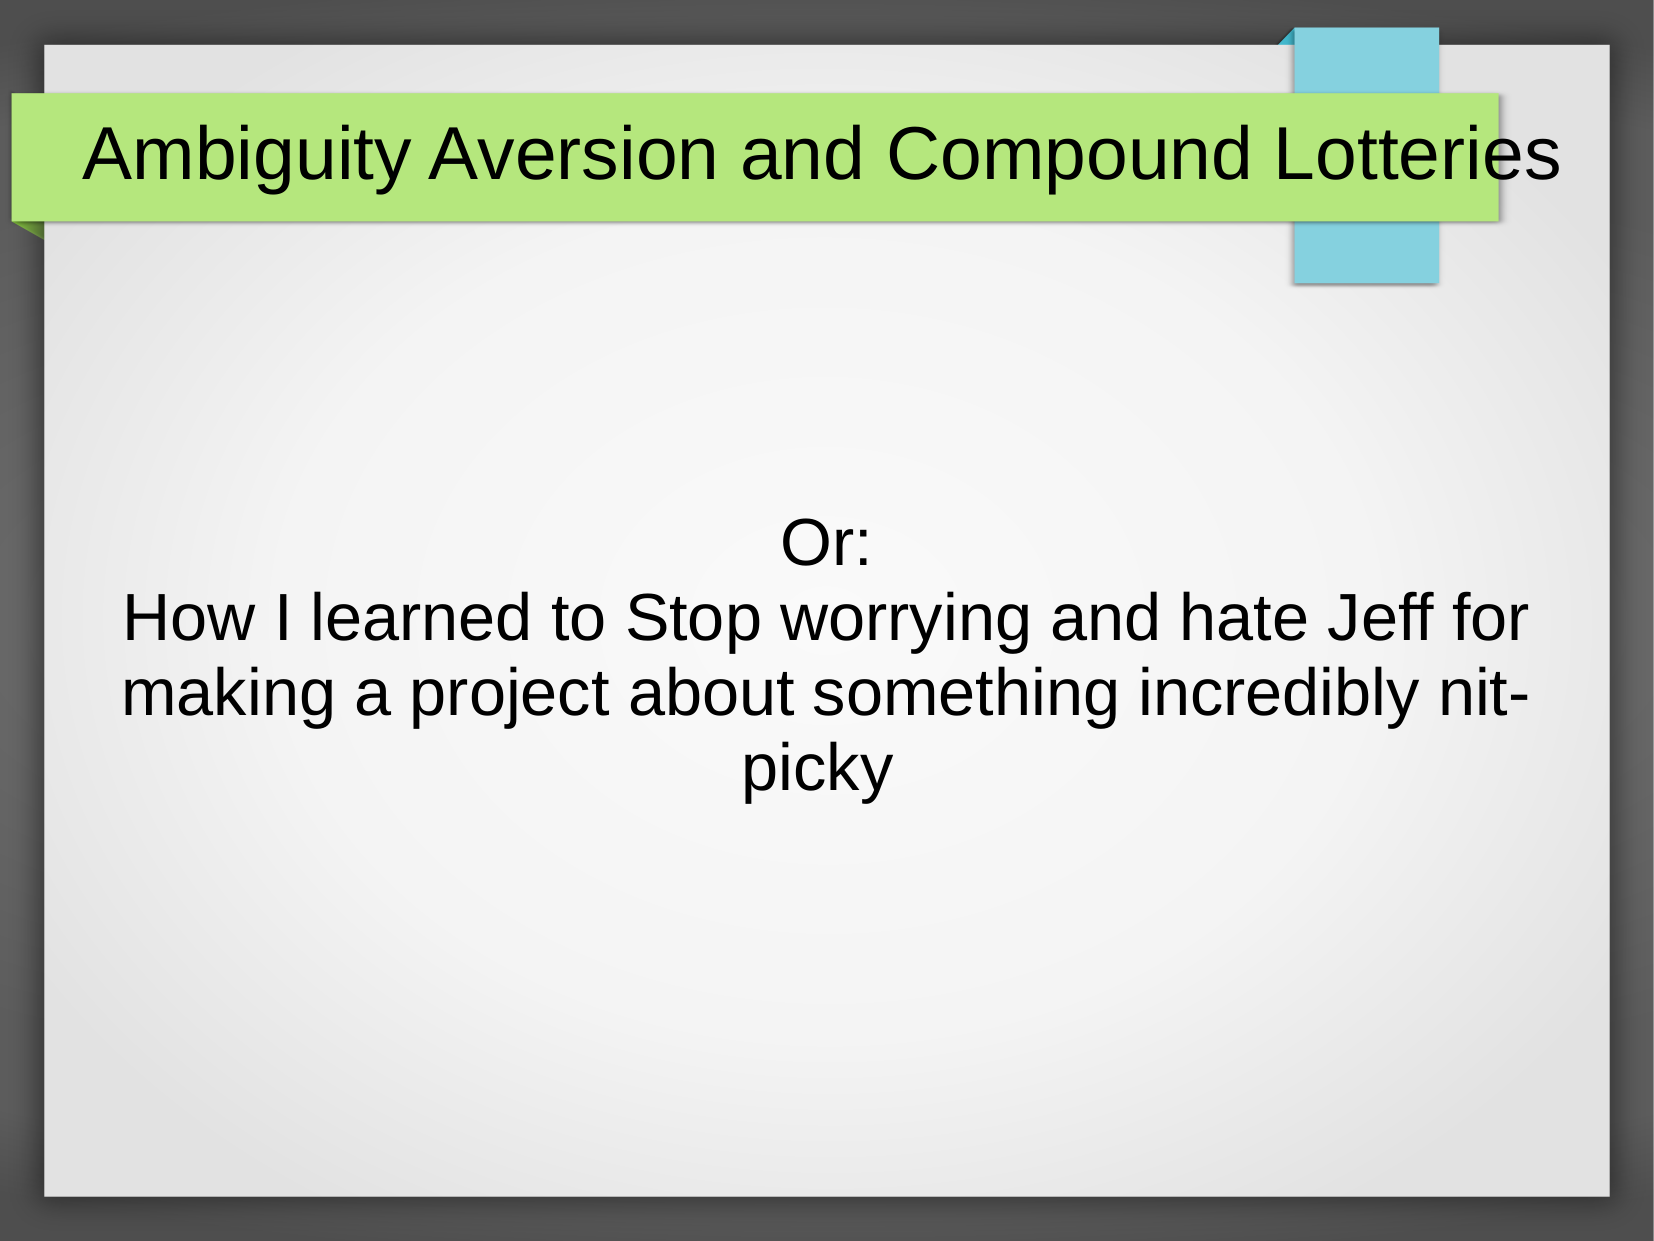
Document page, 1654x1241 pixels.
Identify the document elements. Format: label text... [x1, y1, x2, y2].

subtitle Or: How I learned to Stop worrying and hate Jeff for making a project about something incredibly nit-picky [82, 295, 1571, 1015]
title Ambiguity Aversion and Compound Lotteries [82, 69, 1576, 238]
picture [0, 0, 1654, 1241]
